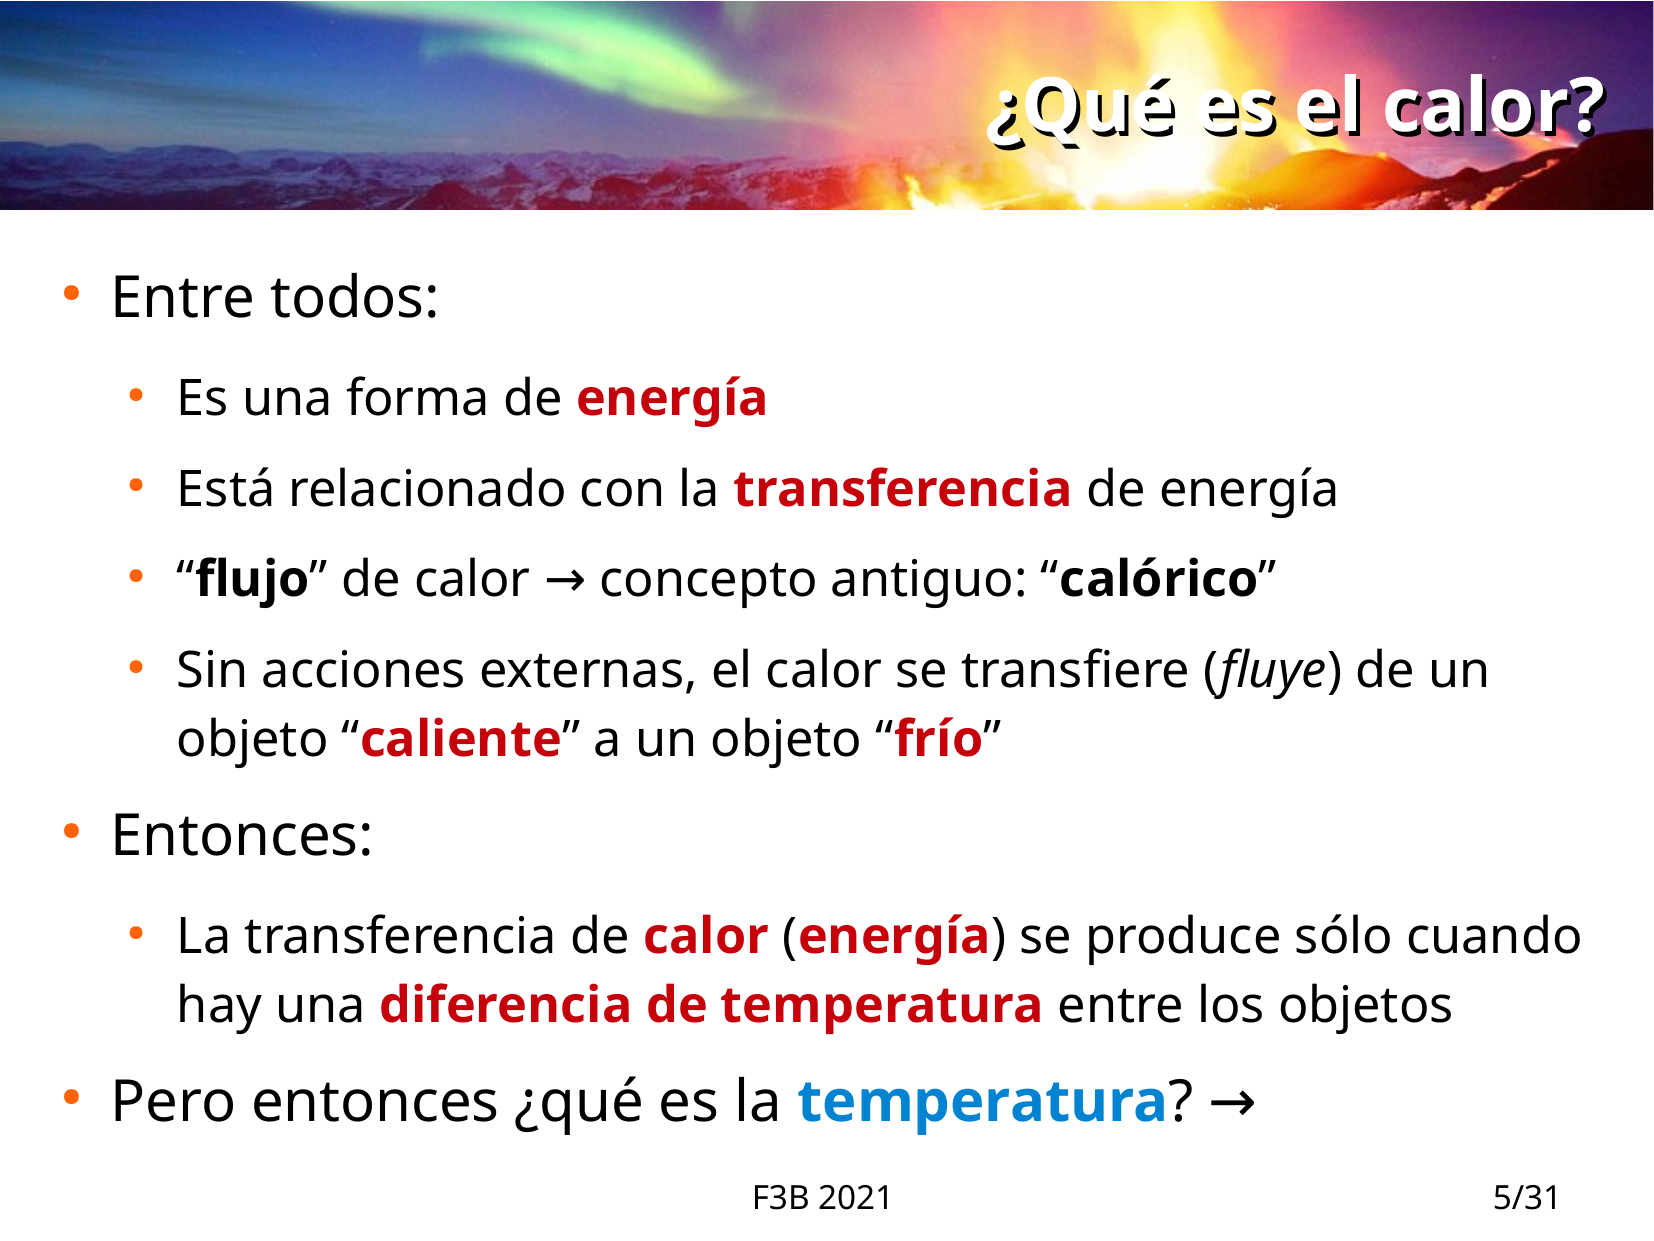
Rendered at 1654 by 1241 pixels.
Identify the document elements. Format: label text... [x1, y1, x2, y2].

title ¿Qué es el calor? [45, 15, 1606, 191]
list Entre todos: Es una forma de energía Está relacionado con la transferencia de energía “flujo” de calor → concepto antiguo: “calórico” Sin acciones externas, el calor se transfiere (fluye) de un objeto “caliente” a un objeto “frío” Entonces: La transferencia de calor (energía) se produce sólo cuando hay una diferencia de temperatura entre los objetos Pero entonces ¿qué es la temperatura? → [45, 255, 1606, 1156]
picture [0, 1, 1654, 210]
